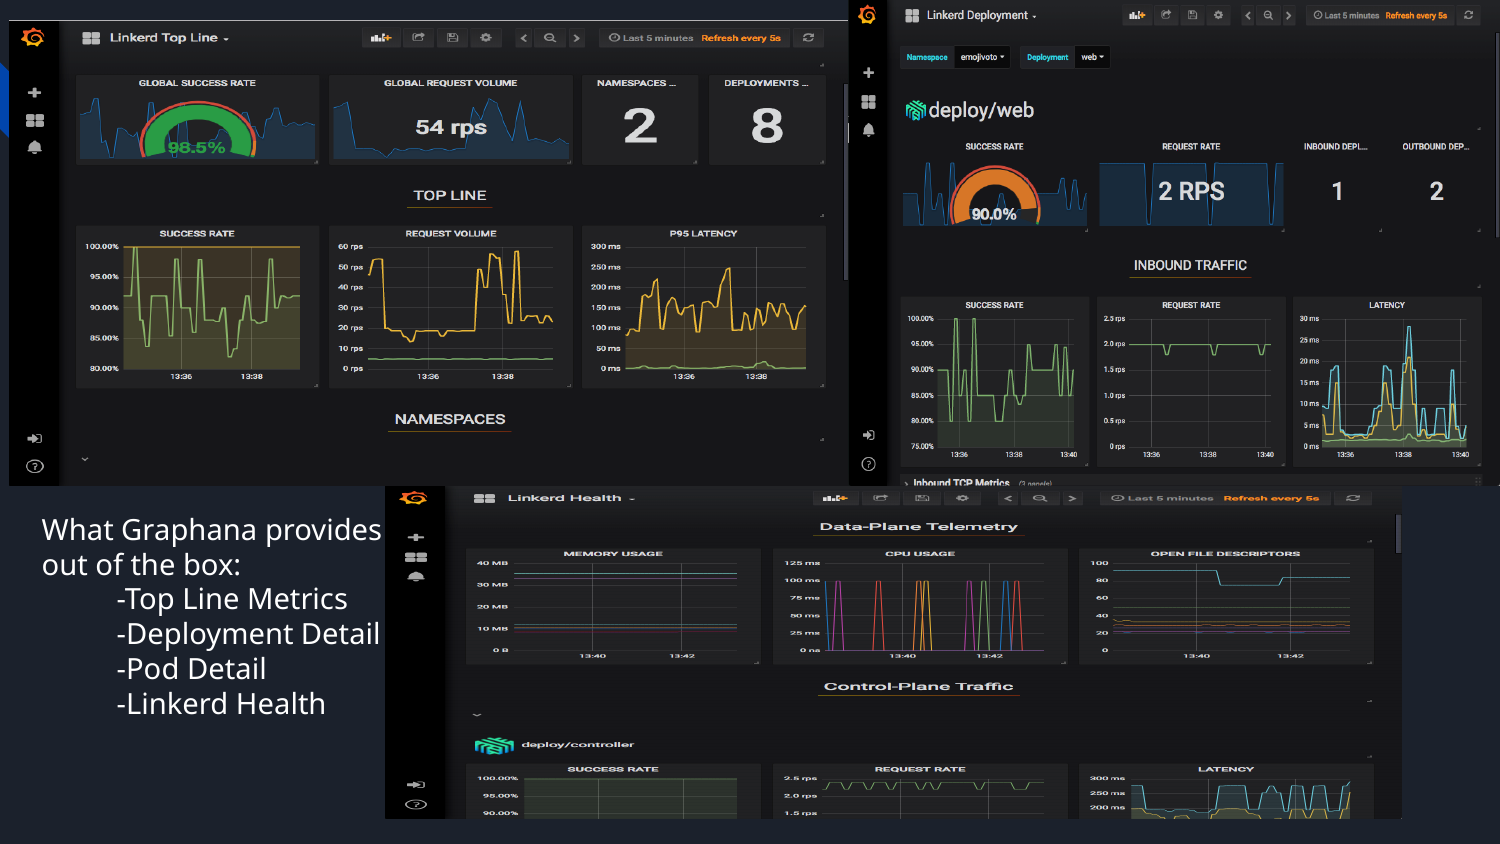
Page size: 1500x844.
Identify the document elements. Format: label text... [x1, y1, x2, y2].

picture [9, 0, 1500, 819]
text_box What Graphana provides out of the box: -Top Line Metrics -Deployment Detail -Pod Detail -Linkerd Health [26, 495, 424, 806]
